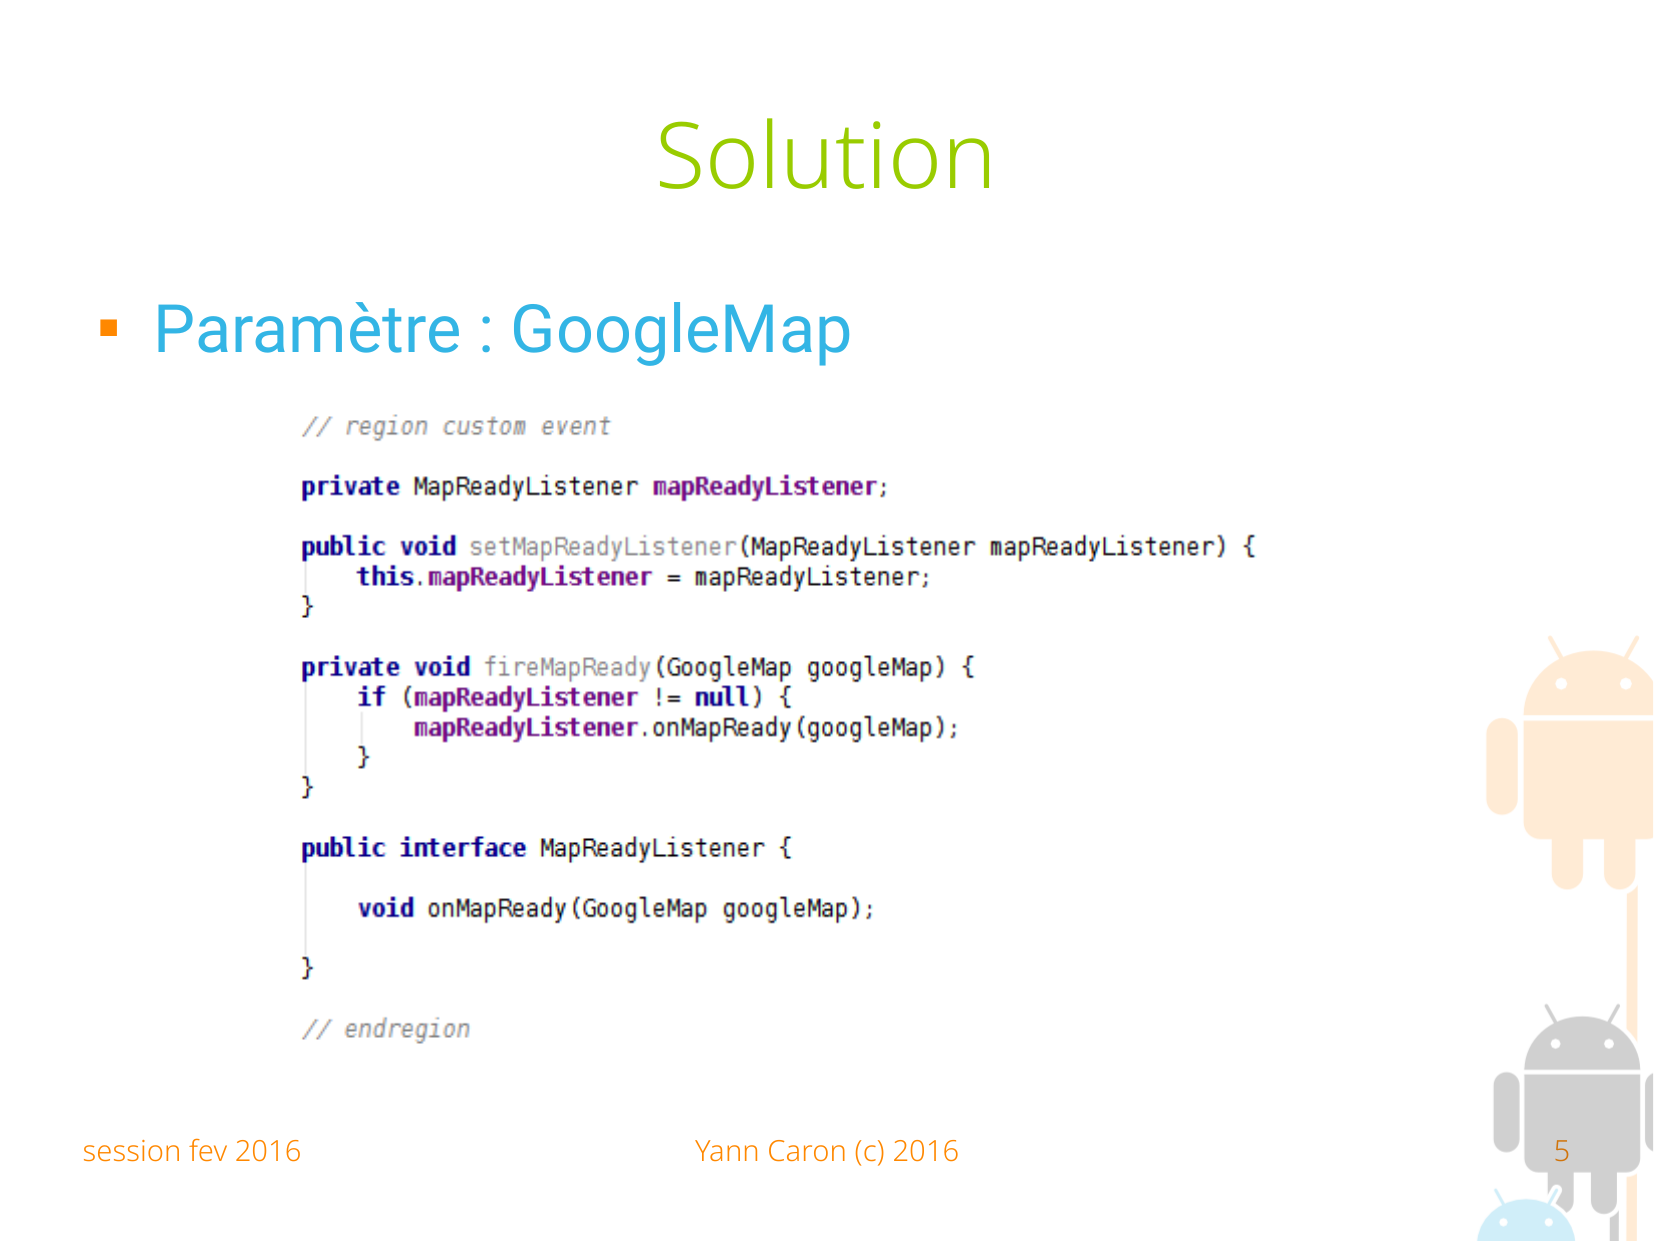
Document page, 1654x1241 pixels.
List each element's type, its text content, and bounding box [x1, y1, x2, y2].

picture [240, 405, 1654, 1241]
title Solution [82, 49, 1571, 257]
list Paramètre : GoogleMap [82, 290, 1571, 1010]
